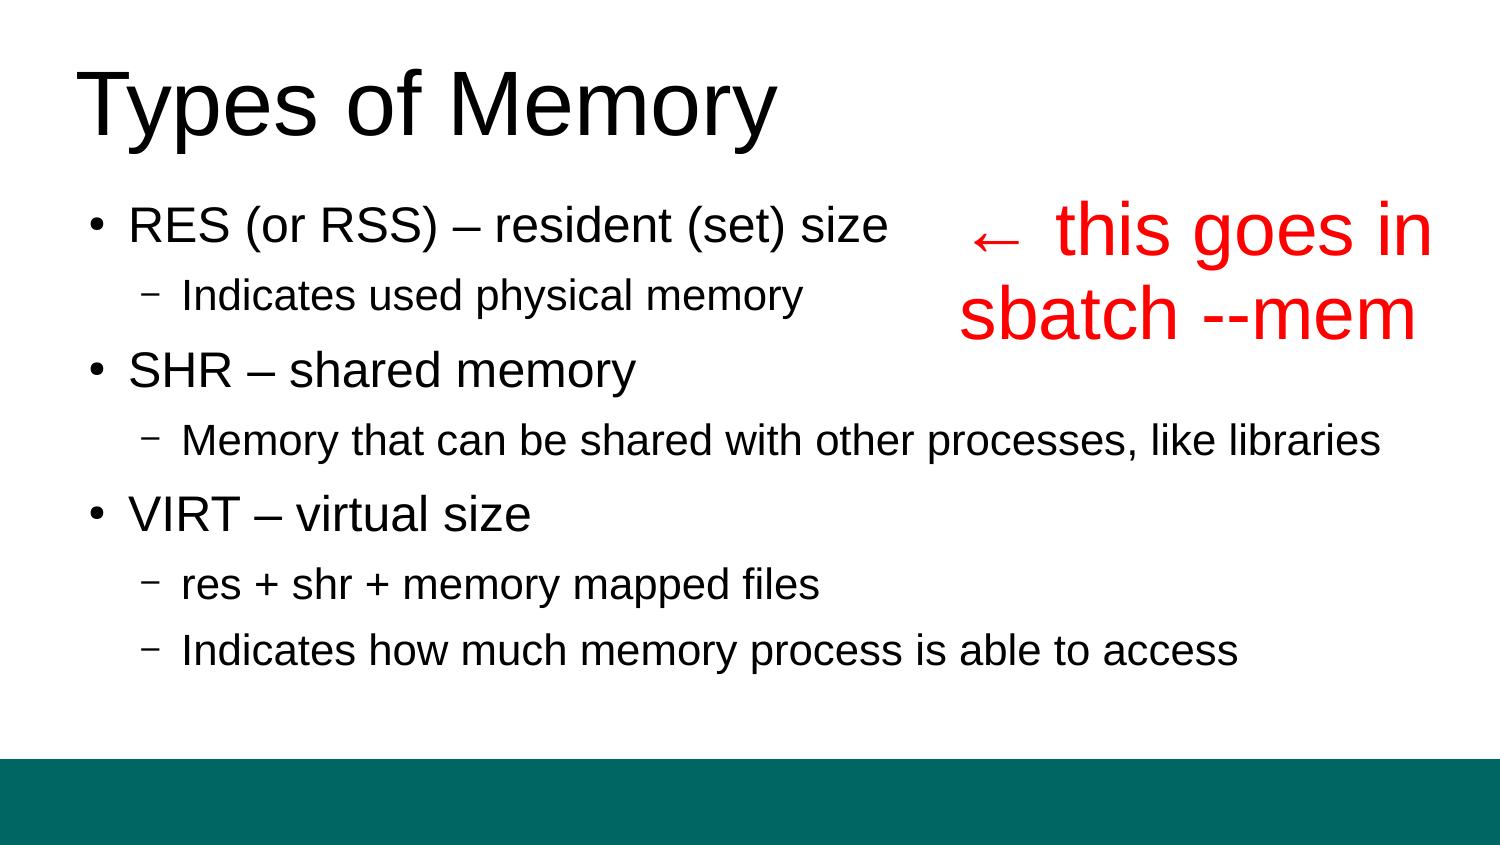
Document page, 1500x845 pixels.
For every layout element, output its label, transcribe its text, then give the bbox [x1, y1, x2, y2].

list RES (or RSS) – resident (set) size Indicates used physical memory SHR – shared memory Memory that can be shared with other processes, like libraries VIRT – virtual size res + shr + memory mapped files Indicates how much memory process is able to access [75, 197, 1425, 688]
text_box ← this goes in sbatch --mem [945, 180, 1500, 366]
title Types of Memory [75, 33, 1425, 175]
